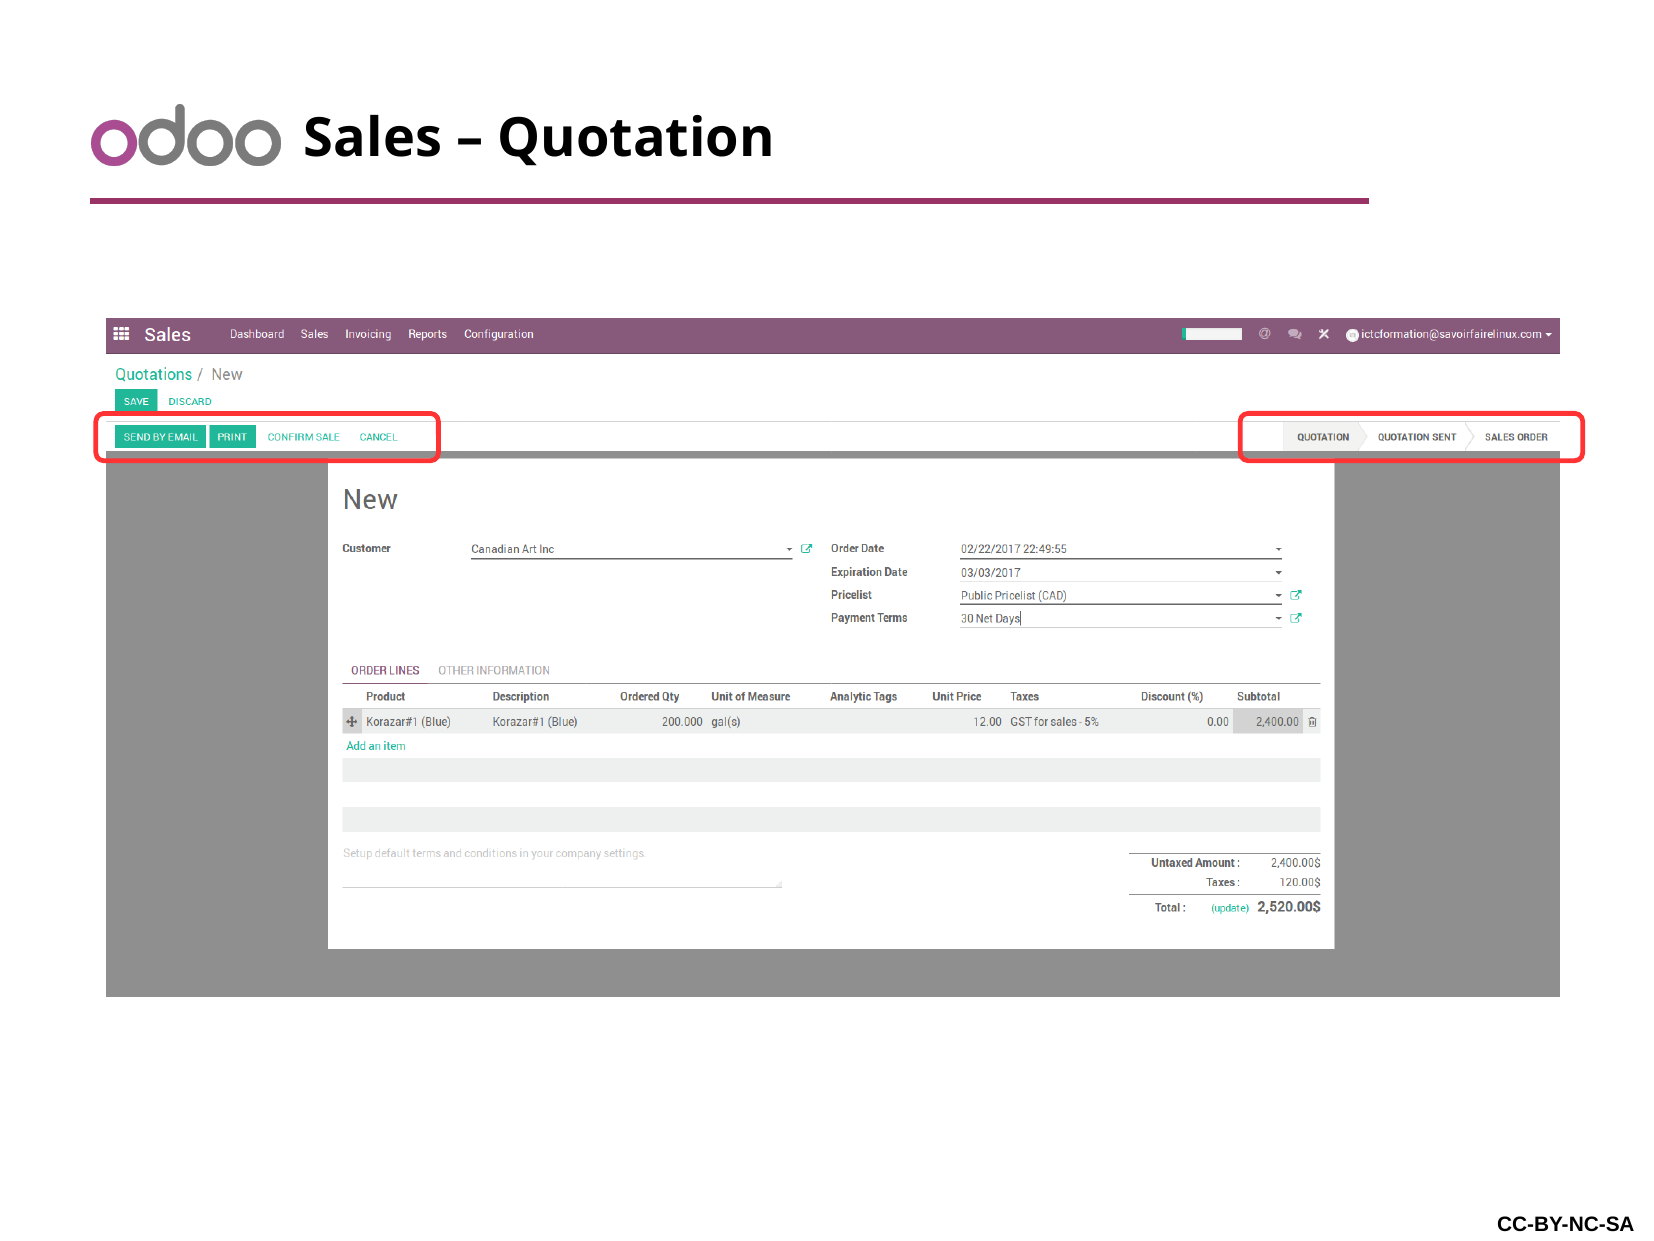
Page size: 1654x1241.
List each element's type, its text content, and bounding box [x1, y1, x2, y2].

picture [106, 318, 1560, 997]
title Sales – Quotation [303, 31, 1567, 239]
text_box CC-BY-NC-SA [1482, 1204, 1654, 1241]
picture [91, 104, 281, 166]
text_box [1240, 413, 1583, 461]
text_box [95, 413, 439, 461]
